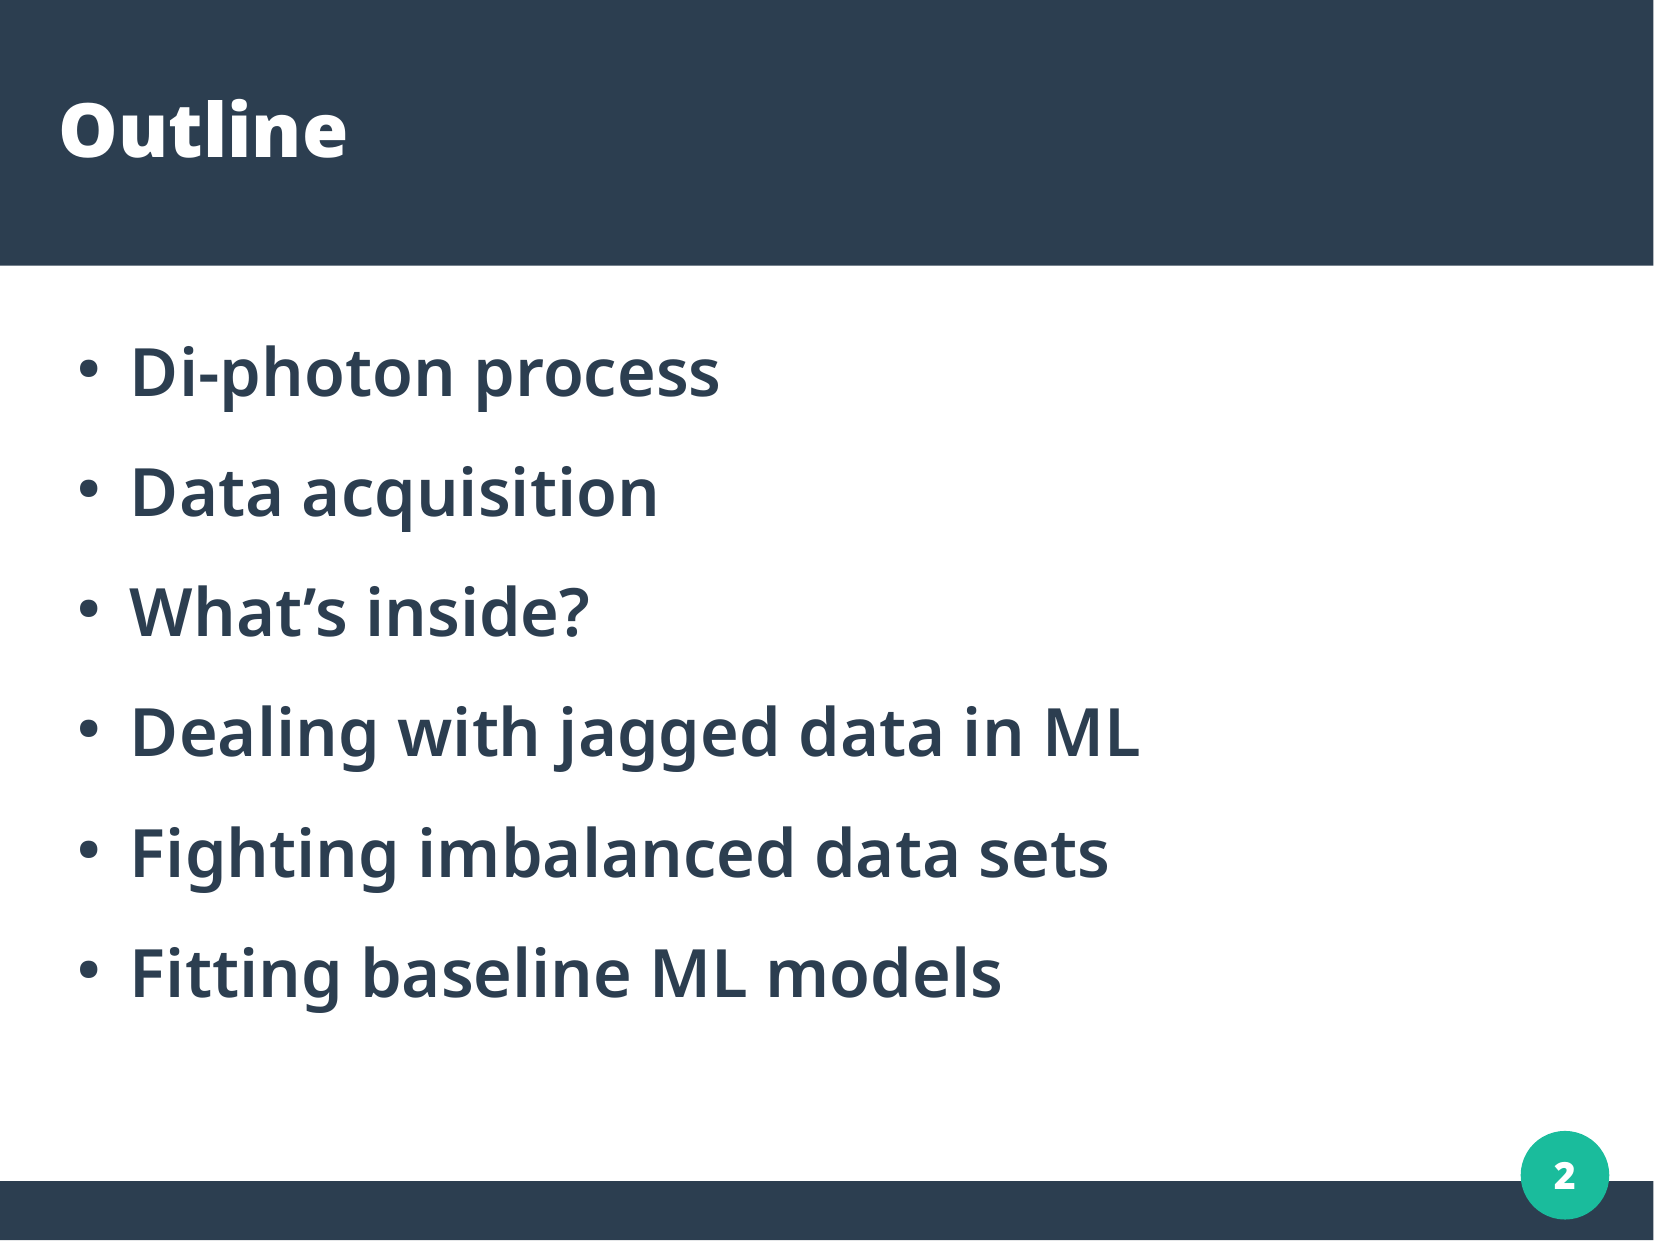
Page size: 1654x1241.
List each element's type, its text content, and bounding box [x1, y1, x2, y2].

list Di-photon process Data acquisition What’s inside? Dealing with jagged data in ML Fighting imbalanced data sets Fitting baseline ML models [59, 324, 1595, 1152]
title Outline [59, 49, 1595, 207]
